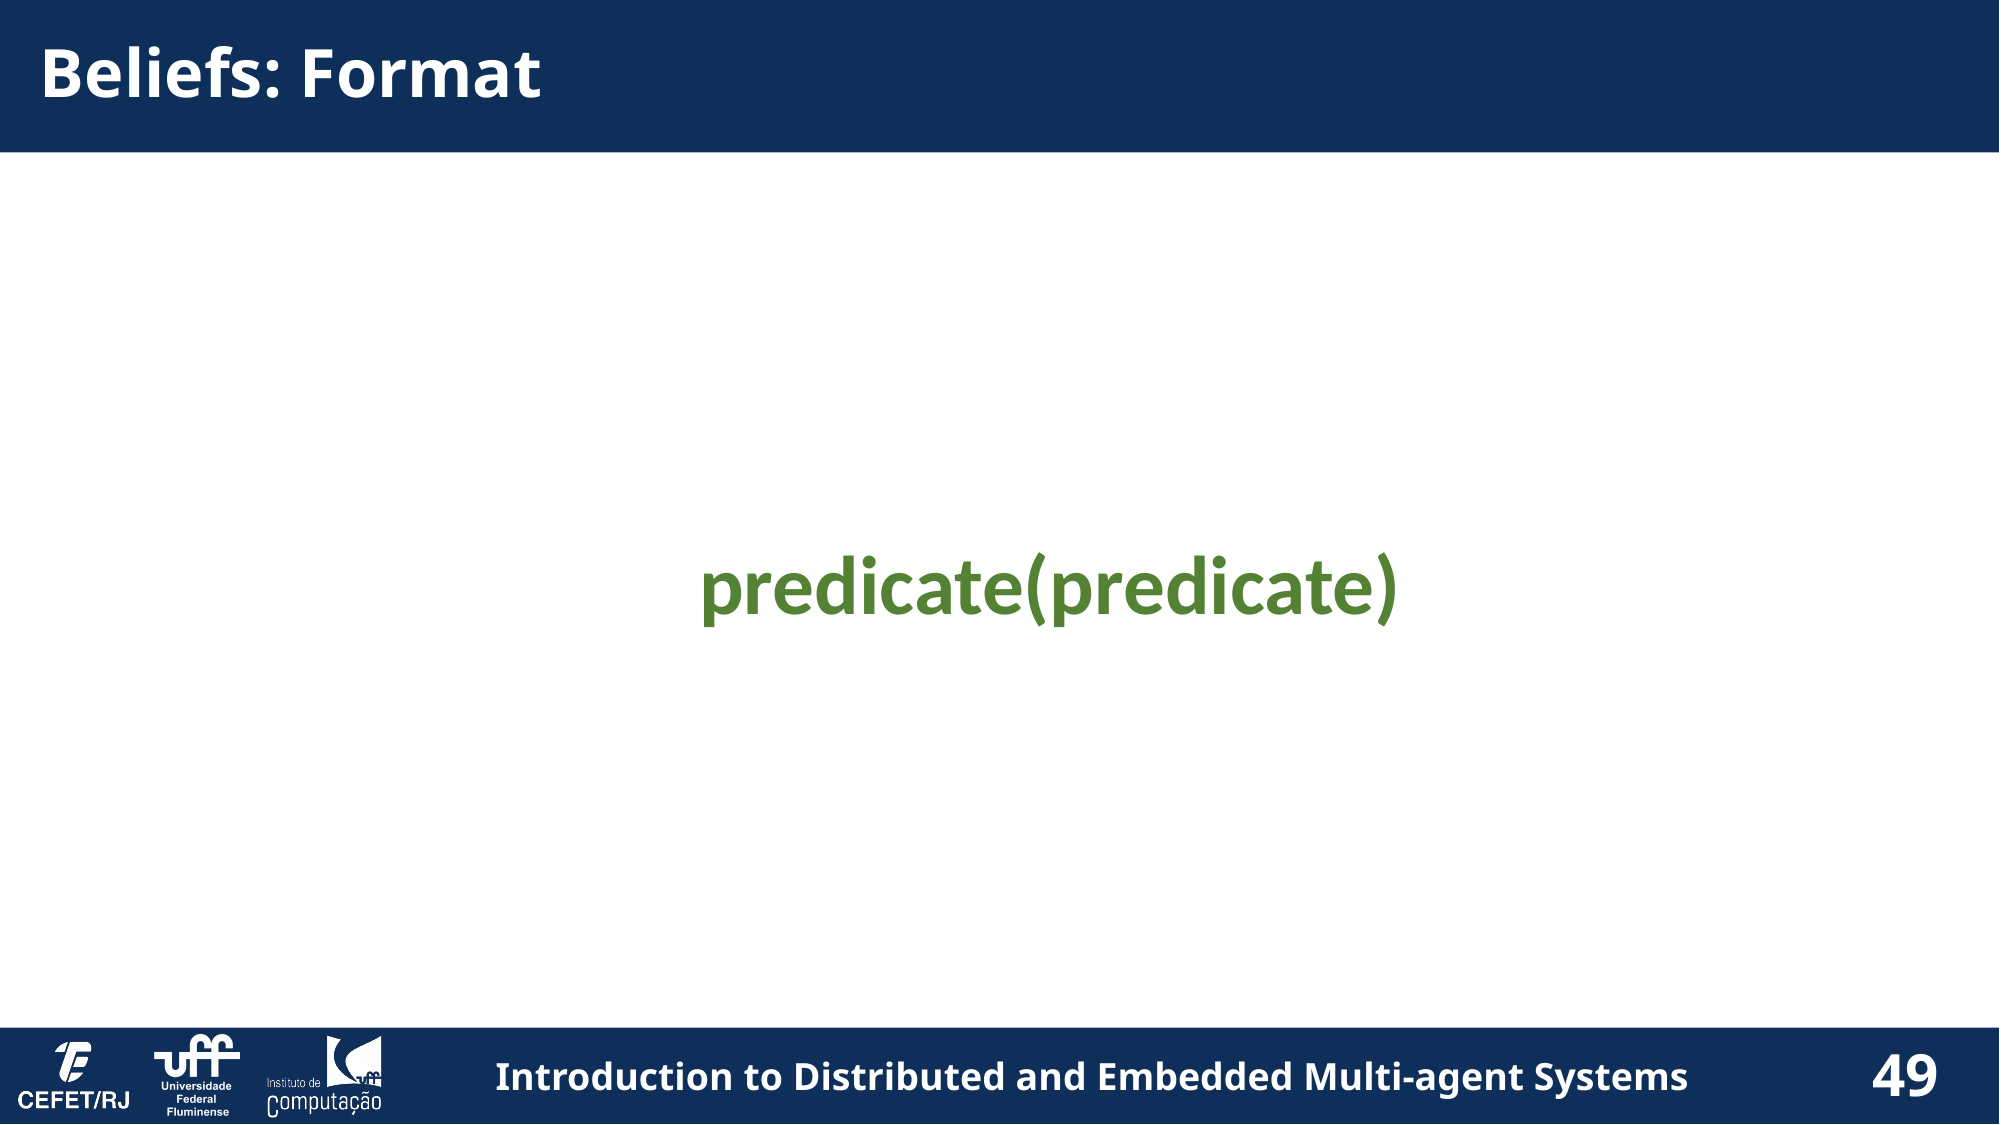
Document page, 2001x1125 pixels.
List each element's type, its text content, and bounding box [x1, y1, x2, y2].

text_box Beliefs: Format [25, 23, 1999, 119]
picture [153, 1033, 241, 1121]
text_box predicate(predicate) [212, 523, 1907, 639]
picture [18, 1021, 129, 1125]
picture [265, 1033, 383, 1118]
